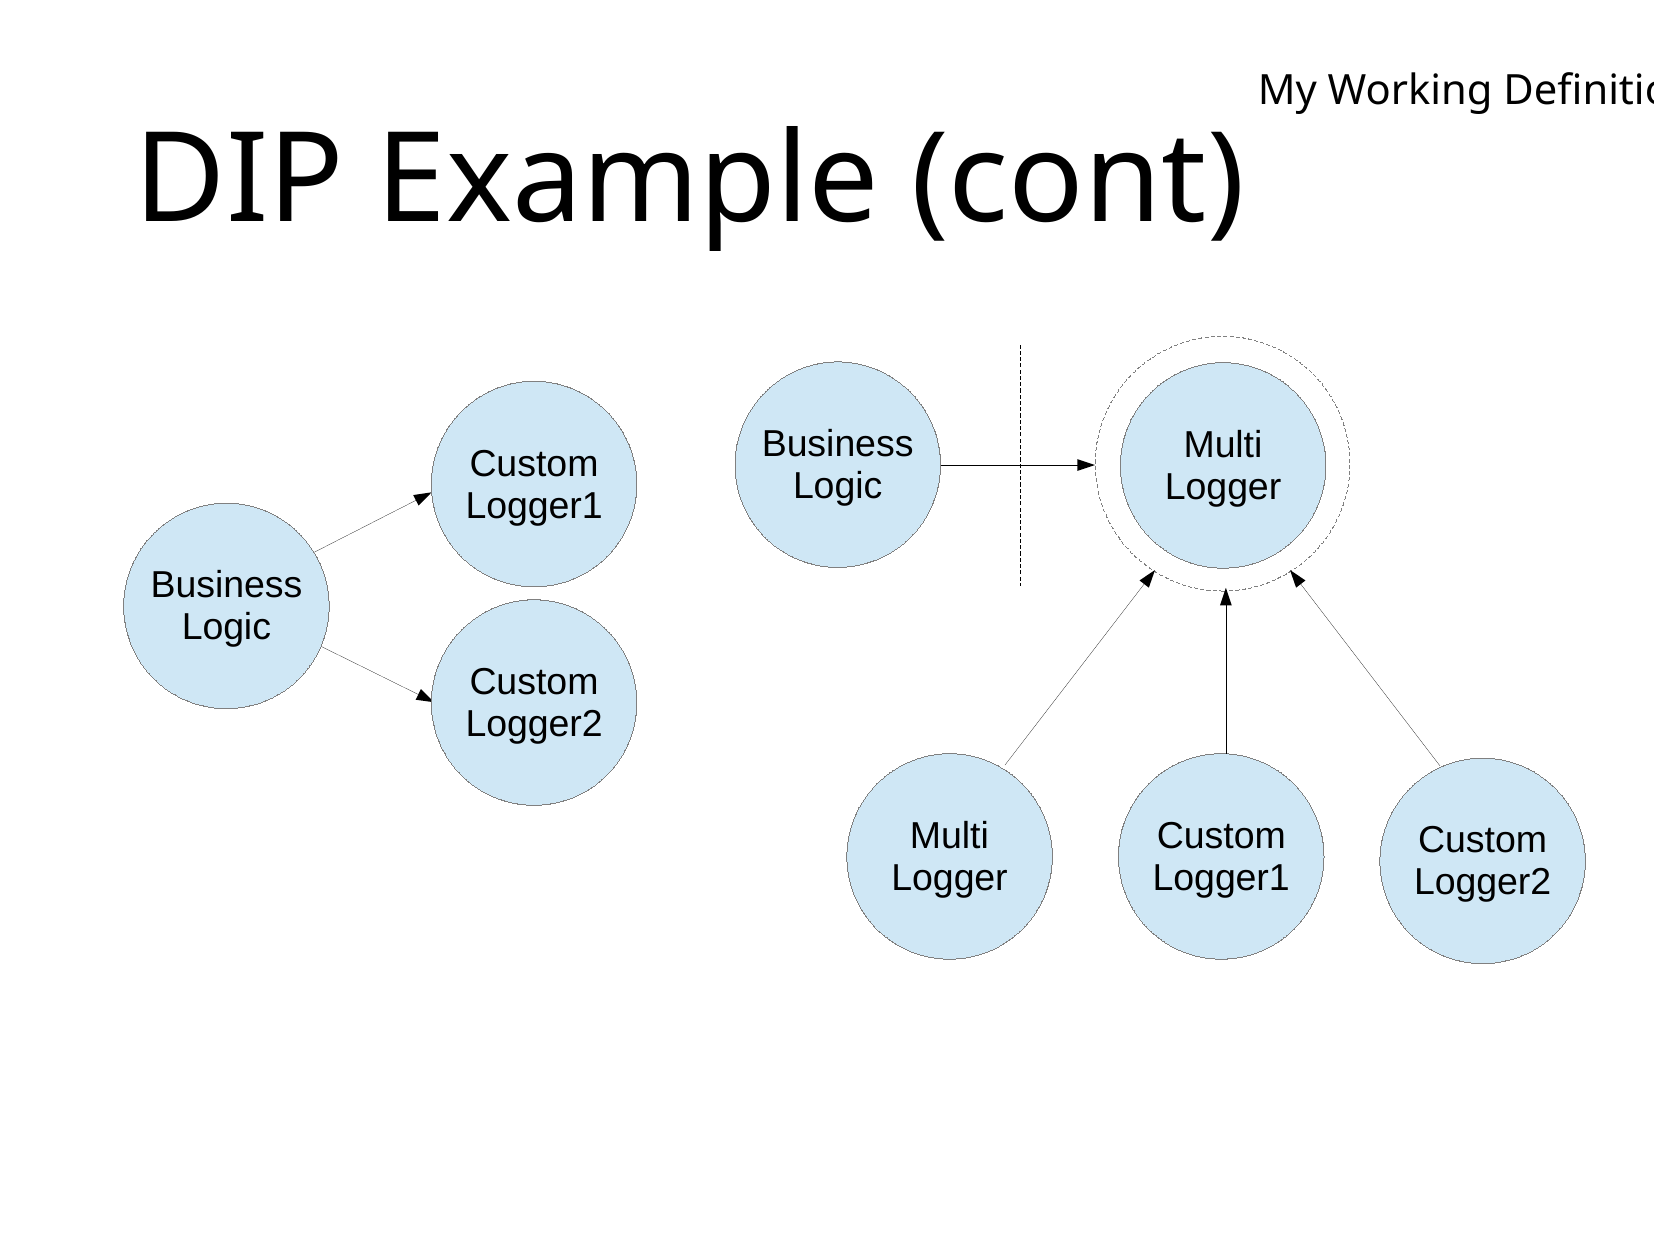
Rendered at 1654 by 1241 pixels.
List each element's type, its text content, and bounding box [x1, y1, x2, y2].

text_box Business Logic [123, 503, 330, 709]
text_box Multi Logger [1120, 362, 1326, 569]
text_box Business Logger [1095, 336, 1351, 592]
text_box Business Logic [735, 361, 941, 568]
text_box Custom Logger2 [431, 599, 637, 806]
text_box Multi Logger [846, 753, 1053, 960]
text_box DIP Example (cont) [120, 80, 1492, 211]
text_box Custom Logger2 [1379, 758, 1586, 964]
text_box Custom Logger1 [1118, 753, 1325, 960]
text_box My Working Definition [1243, 51, 1593, 106]
text_box Custom Logger1 [431, 381, 637, 587]
